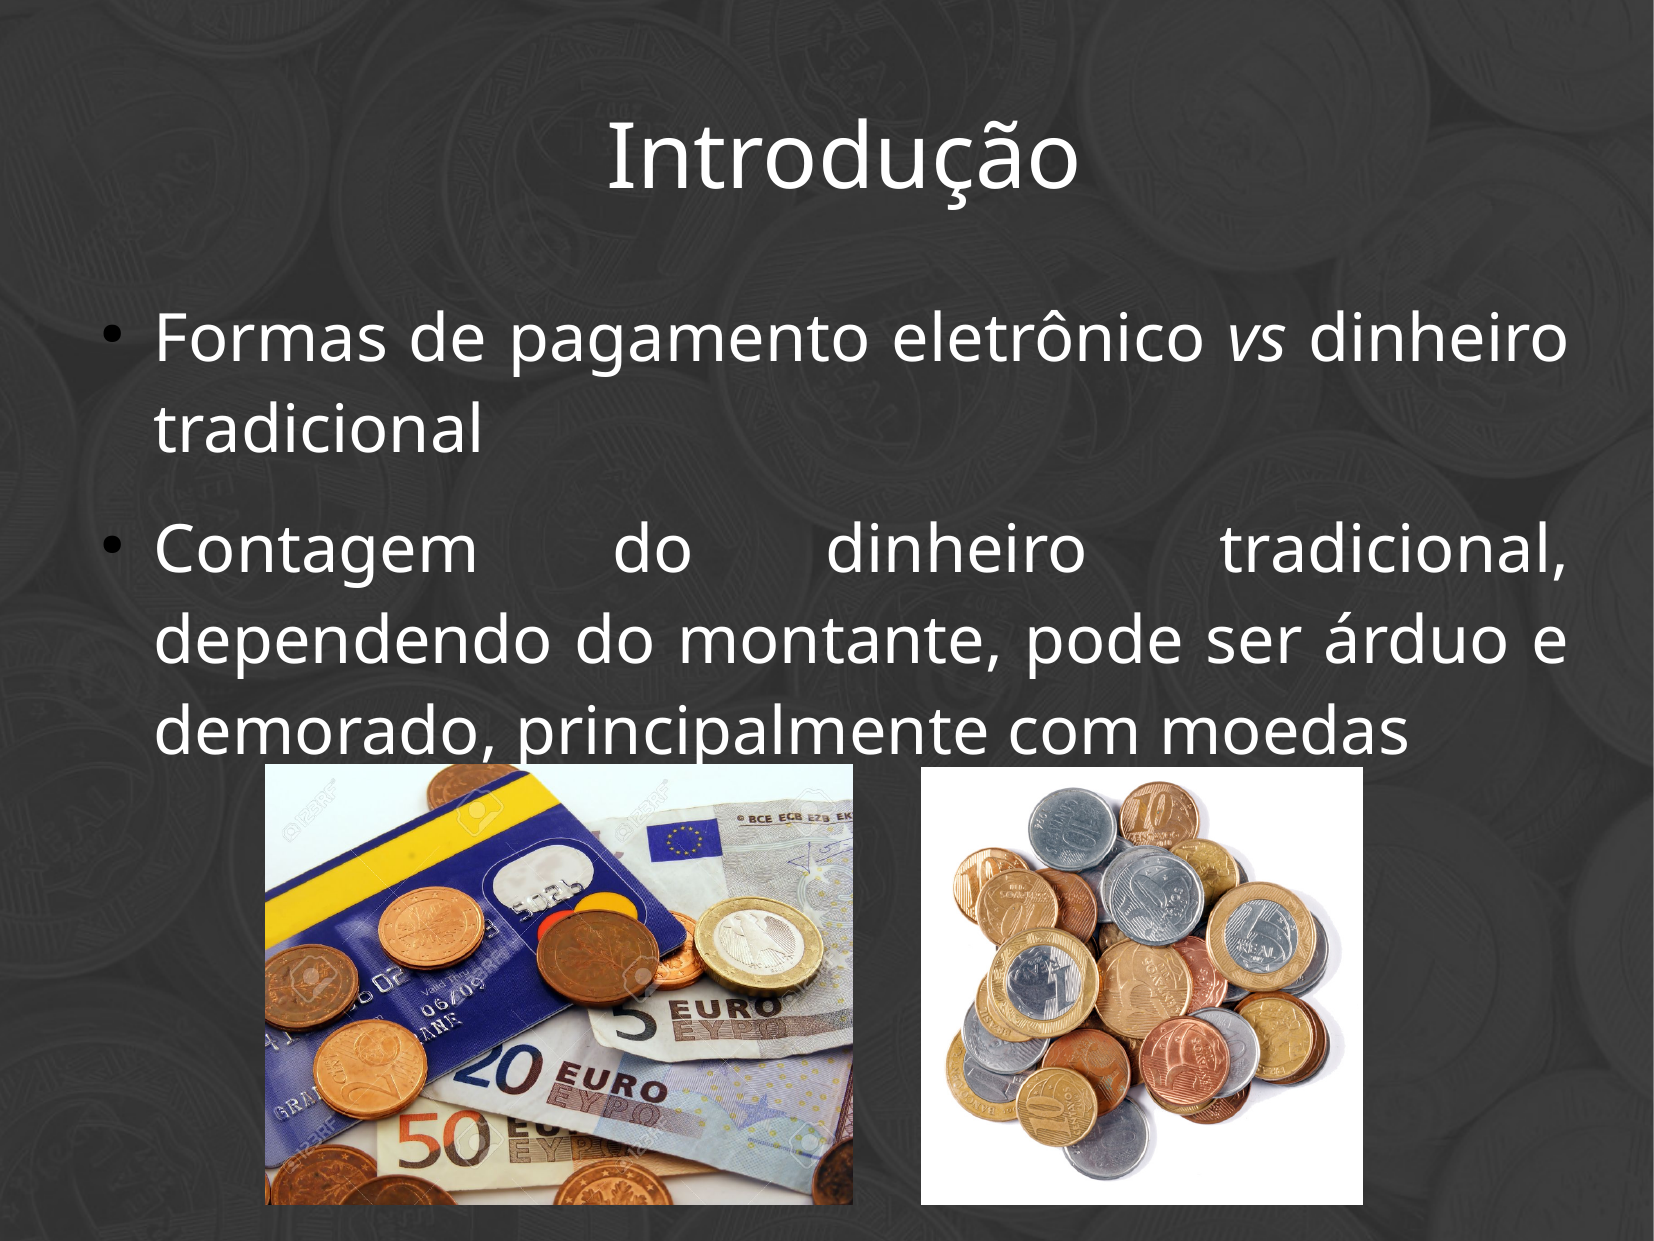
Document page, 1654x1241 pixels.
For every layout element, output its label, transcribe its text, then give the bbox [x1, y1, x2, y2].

picture [0, 0, 1654, 1241]
list Formas de pagamento eletrônico vs dinheiro tradicional Contagem do dinheiro tradicional, dependendo do montante, pode ser árduo e demorado, principalmente com moedas [82, 290, 1571, 1010]
title Introdução [82, 49, 1571, 257]
